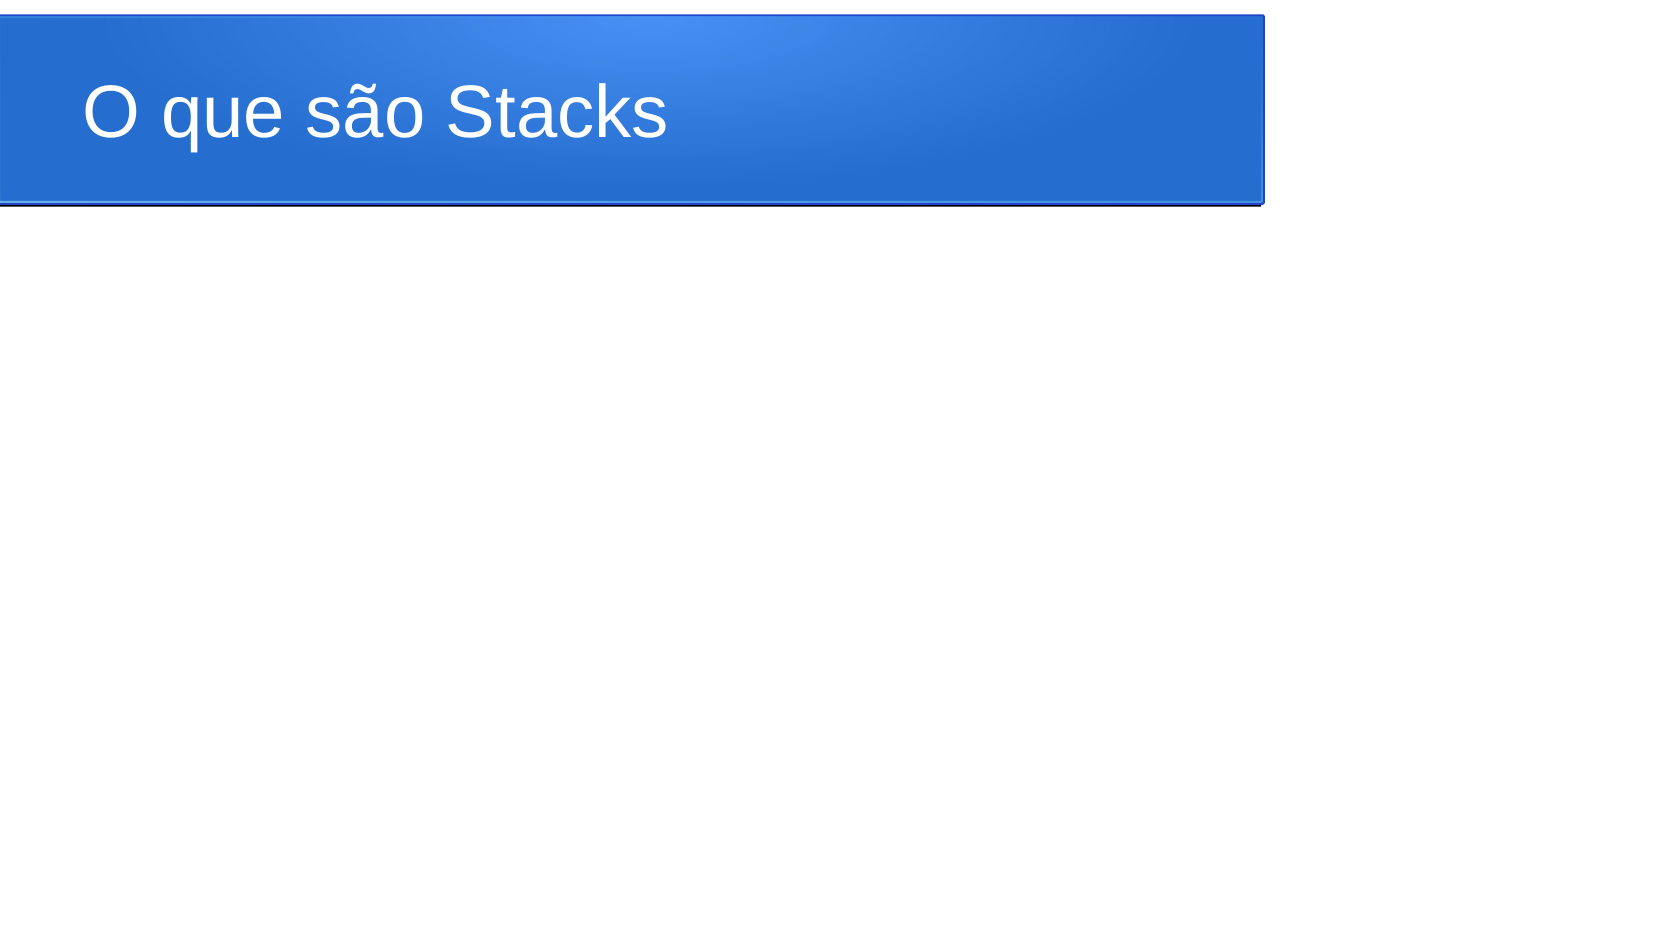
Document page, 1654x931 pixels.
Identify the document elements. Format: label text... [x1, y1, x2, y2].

title O que são Stacks [82, 35, 1235, 189]
